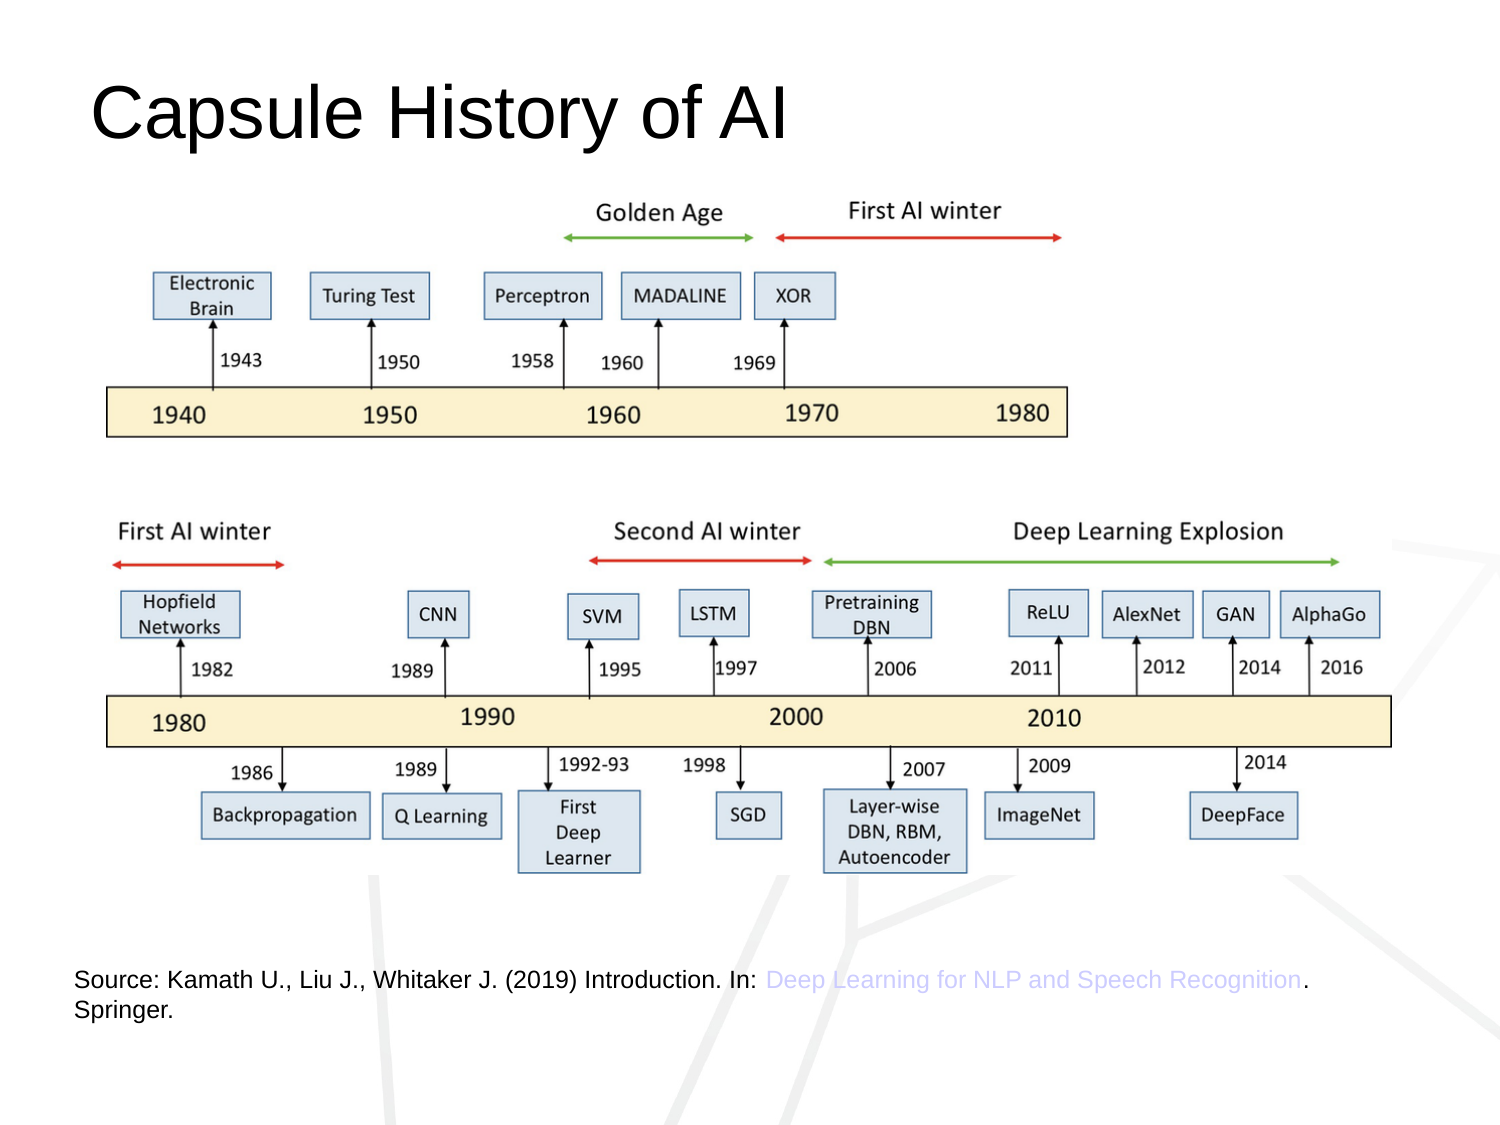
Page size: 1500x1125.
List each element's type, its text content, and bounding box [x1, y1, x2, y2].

picture [0, 0, 1500, 1125]
text_box Source: Kamath U., Liu J., Whitaker J. (2019) Introduction. In: Deep Learning for NLP and Speech Recognition. Springer. [59, 956, 1394, 1028]
title Capsule History of AI [75, 45, 1425, 173]
